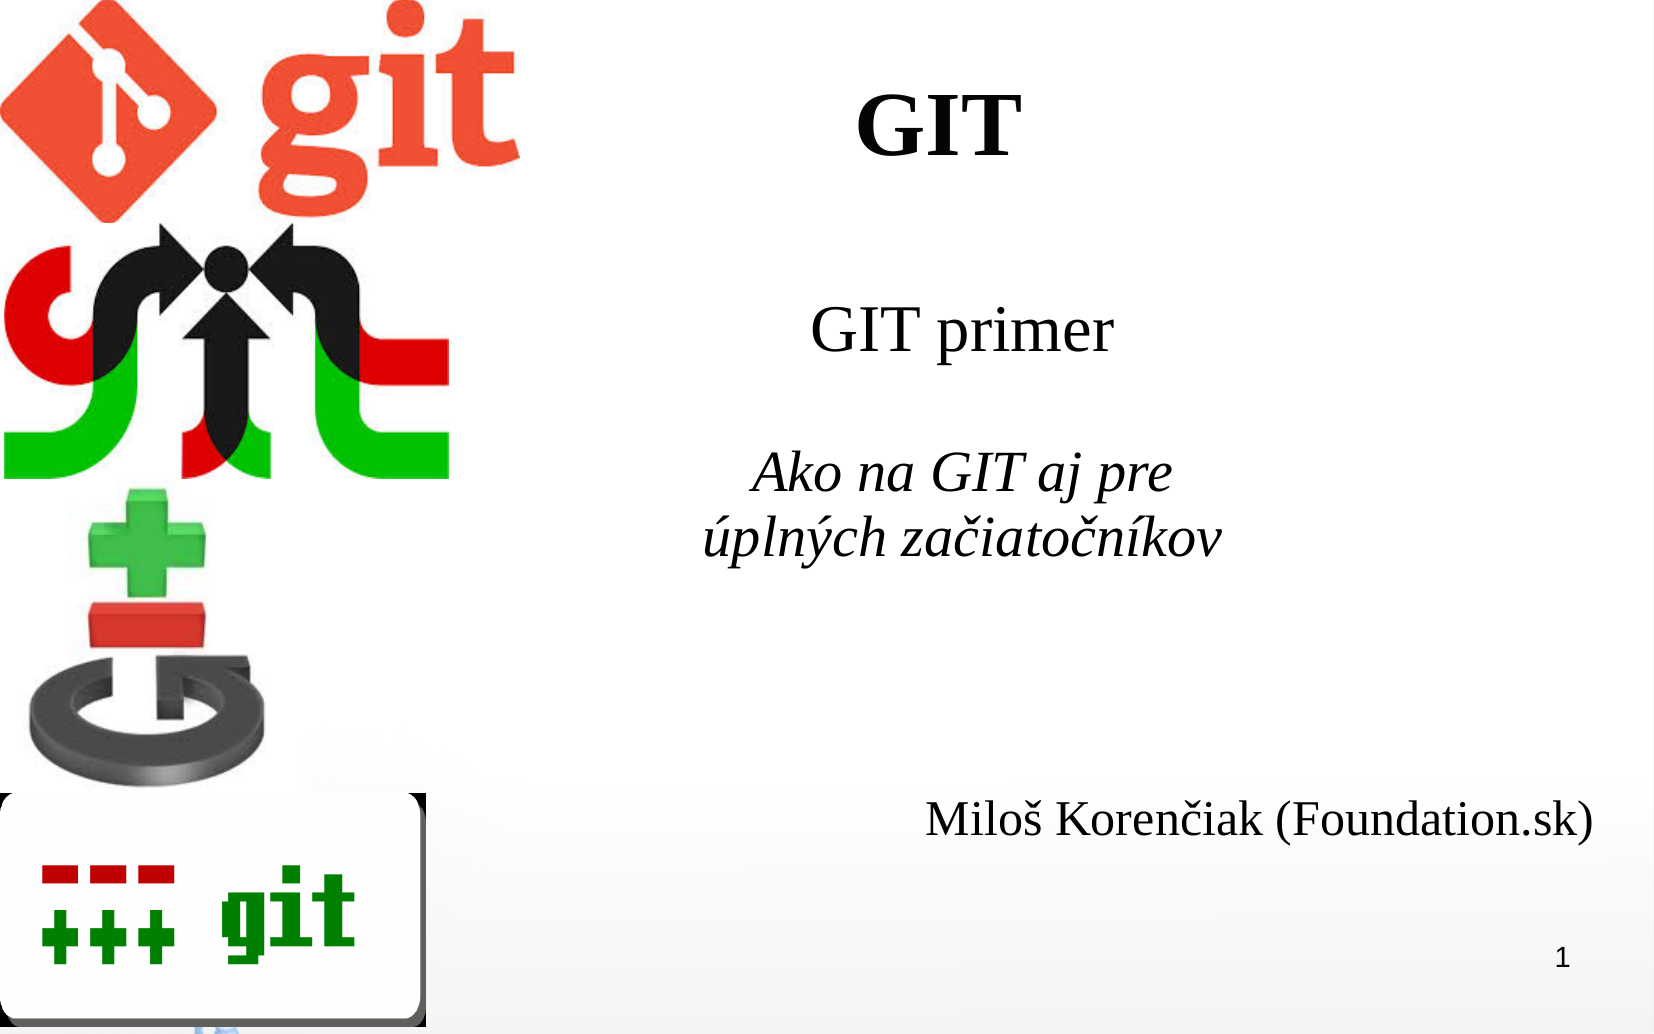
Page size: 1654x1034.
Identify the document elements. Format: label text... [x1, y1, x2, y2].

picture [0, 0, 1654, 1034]
subtitle GIT primer Ako na GIT aj pre úplných začiatočníkov Miloš Korenčiak (Foundation.sk) [330, 260, 1595, 877]
title GIT [520, 39, 1595, 210]
